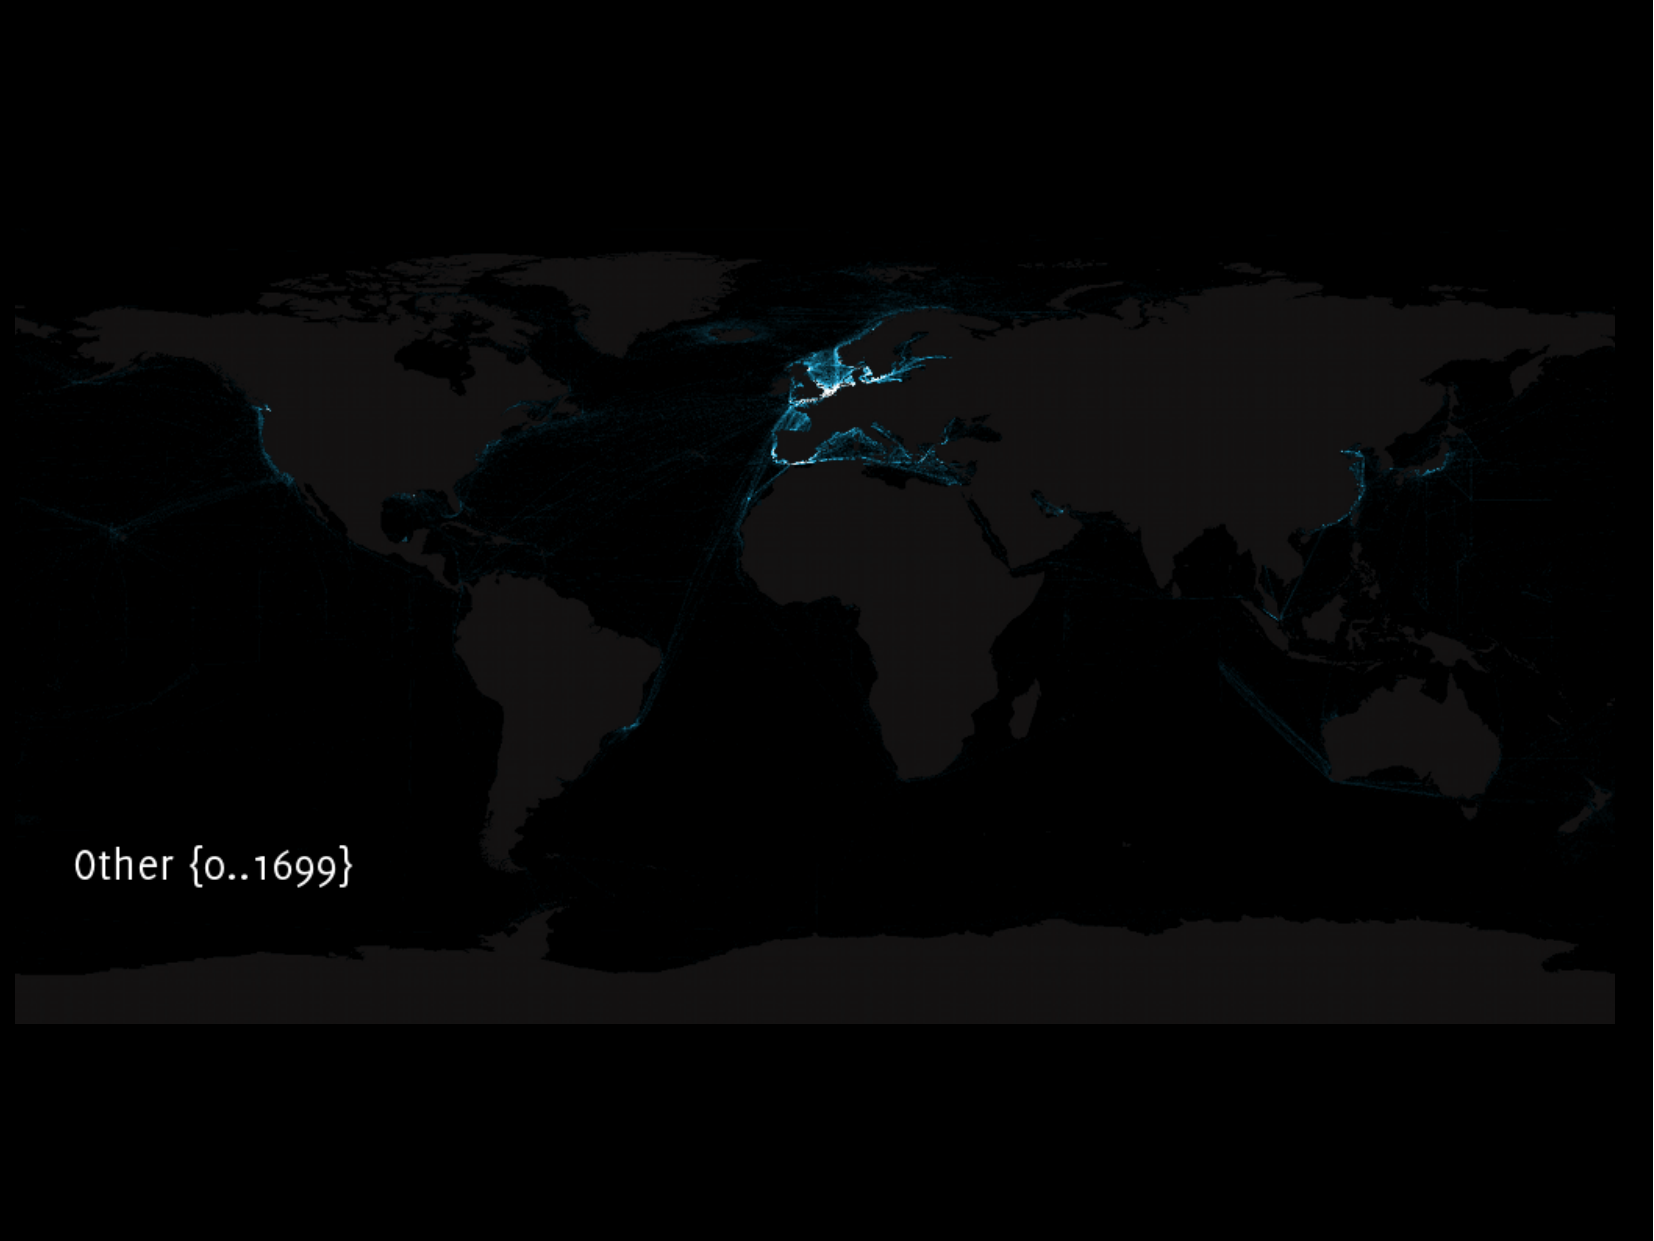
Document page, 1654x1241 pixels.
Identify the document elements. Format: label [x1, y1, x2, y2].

picture [15, 224, 1615, 1024]
